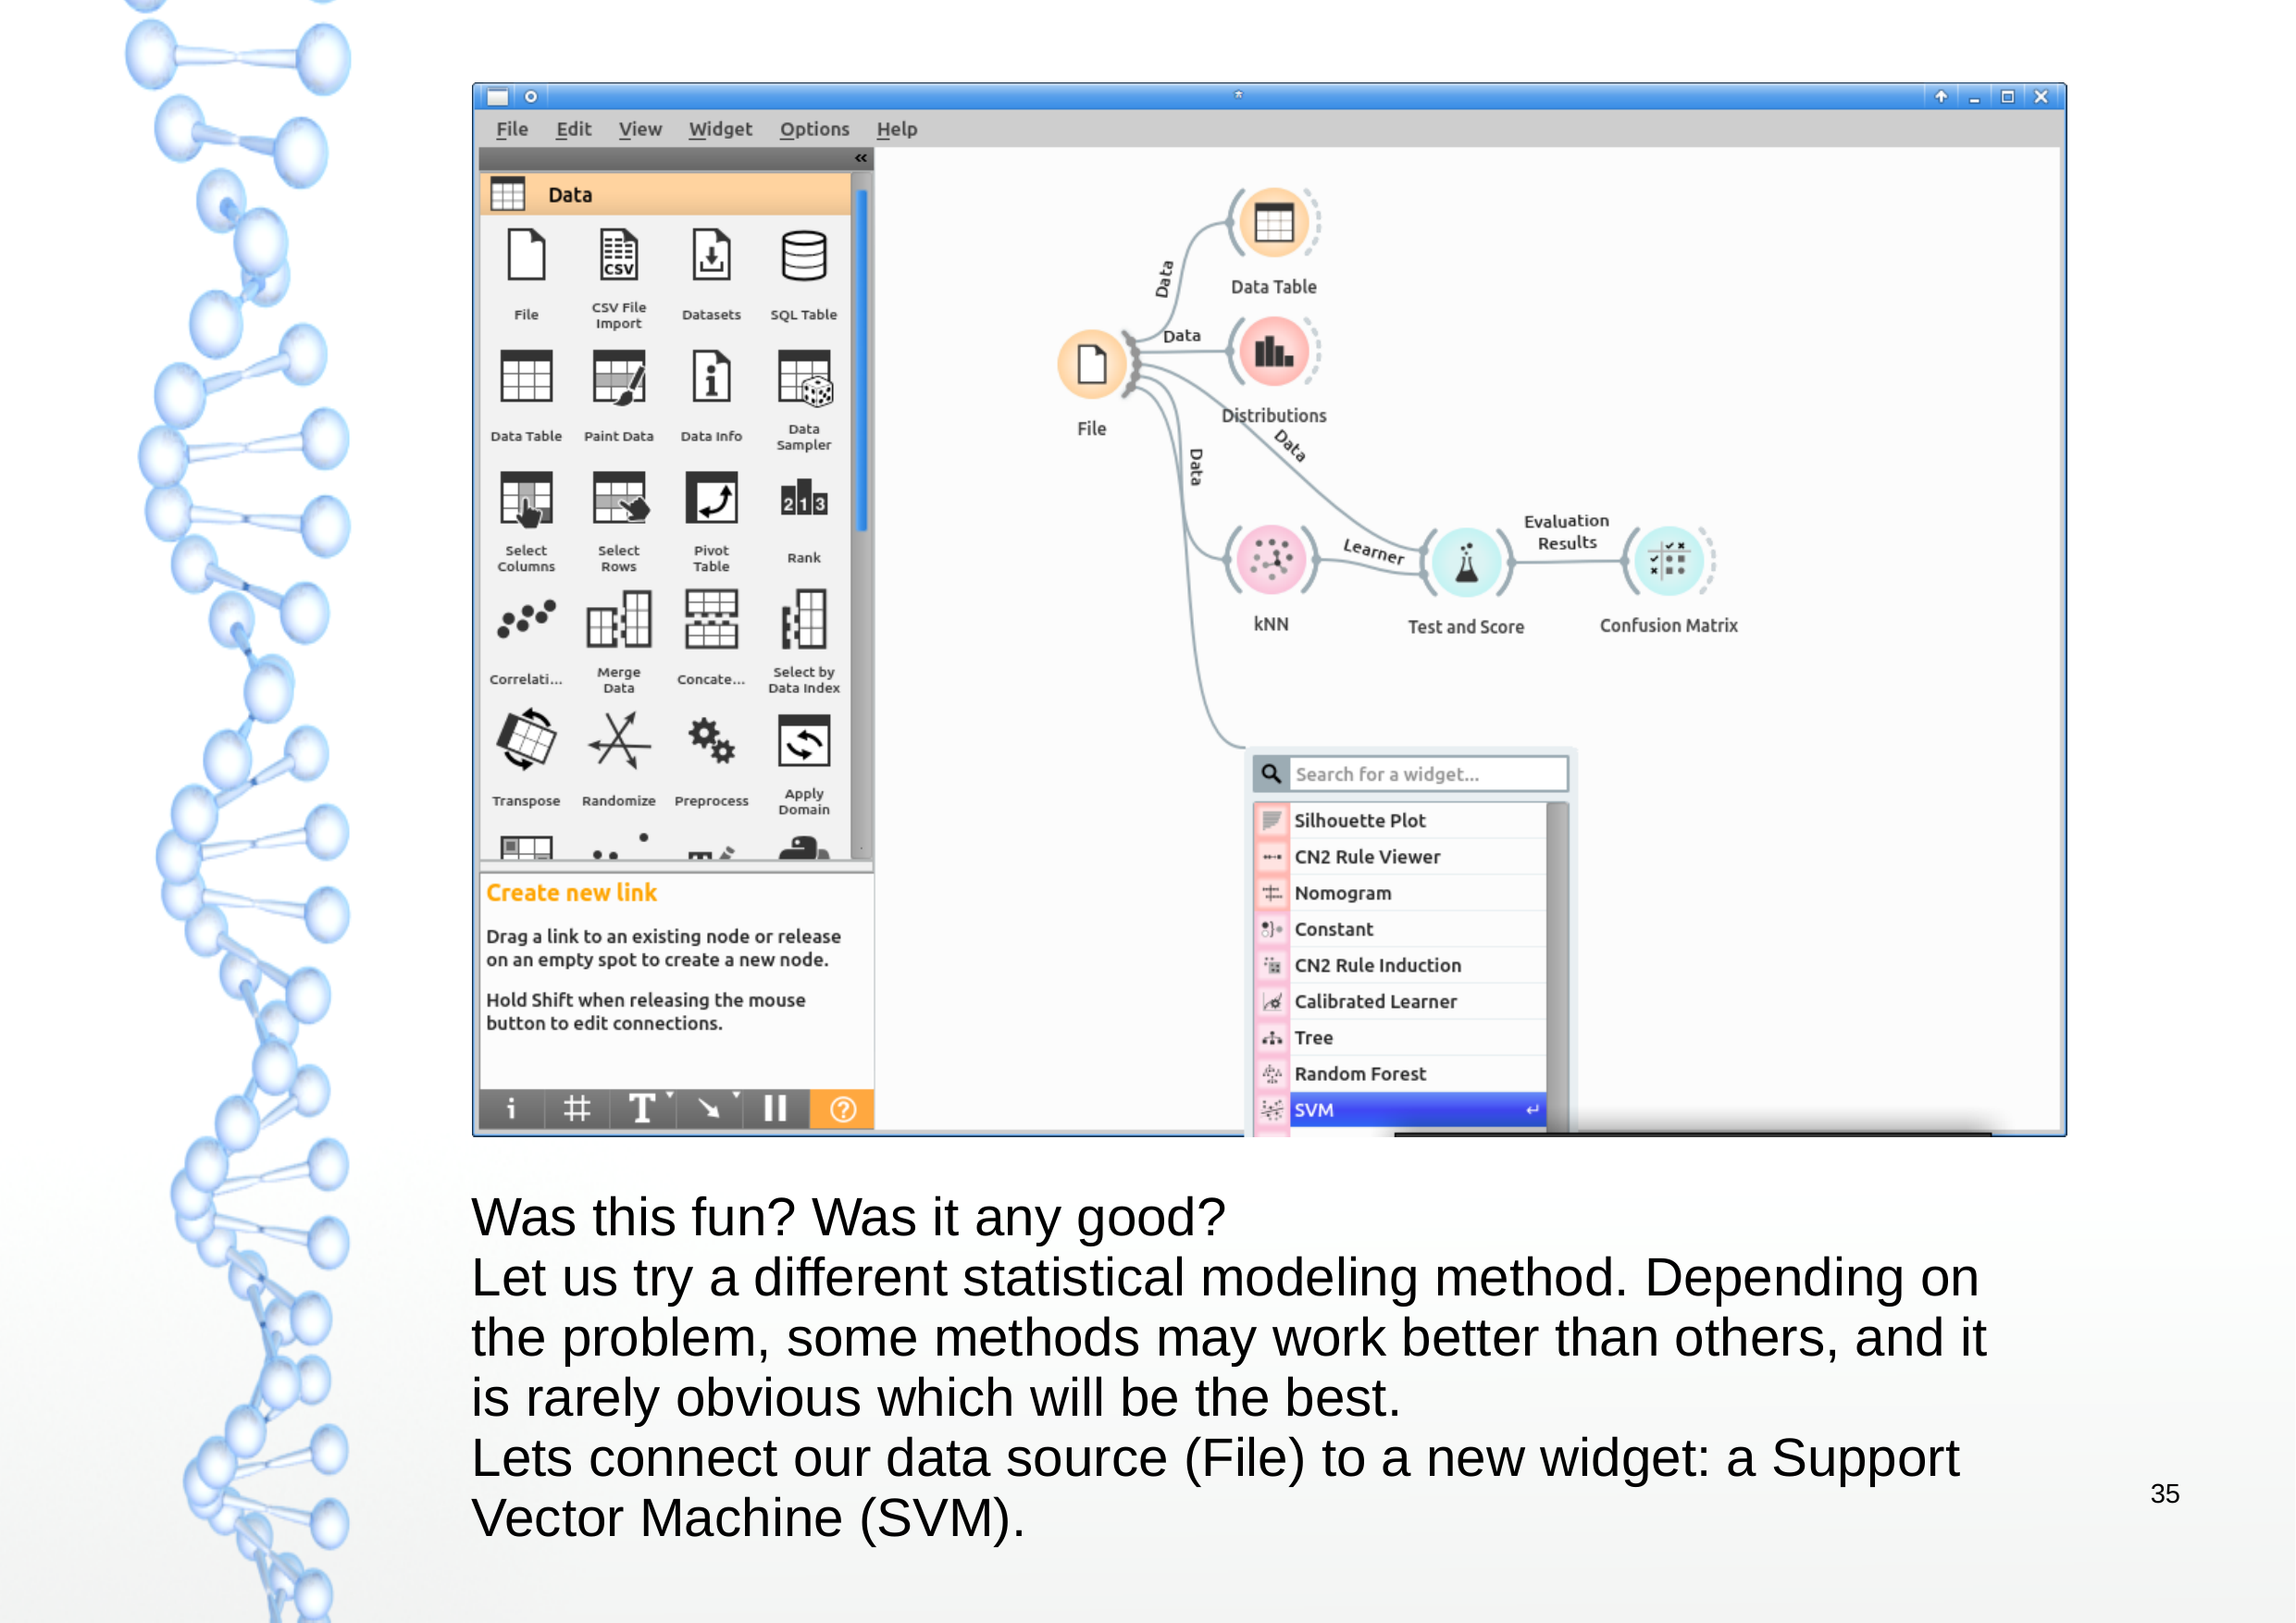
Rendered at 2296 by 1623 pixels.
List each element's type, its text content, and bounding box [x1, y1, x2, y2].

picture [0, 0, 2296, 1623]
text_box Was this fun? Was it any good? Let us try a different statistical modeling method. Depending on the problem, some methods may work better than others, and it is rarely obvious which will be the best. Lets connect our data source (File) to a new widget: a Support Vector Machine (SVM). [458, 1180, 2055, 1555]
